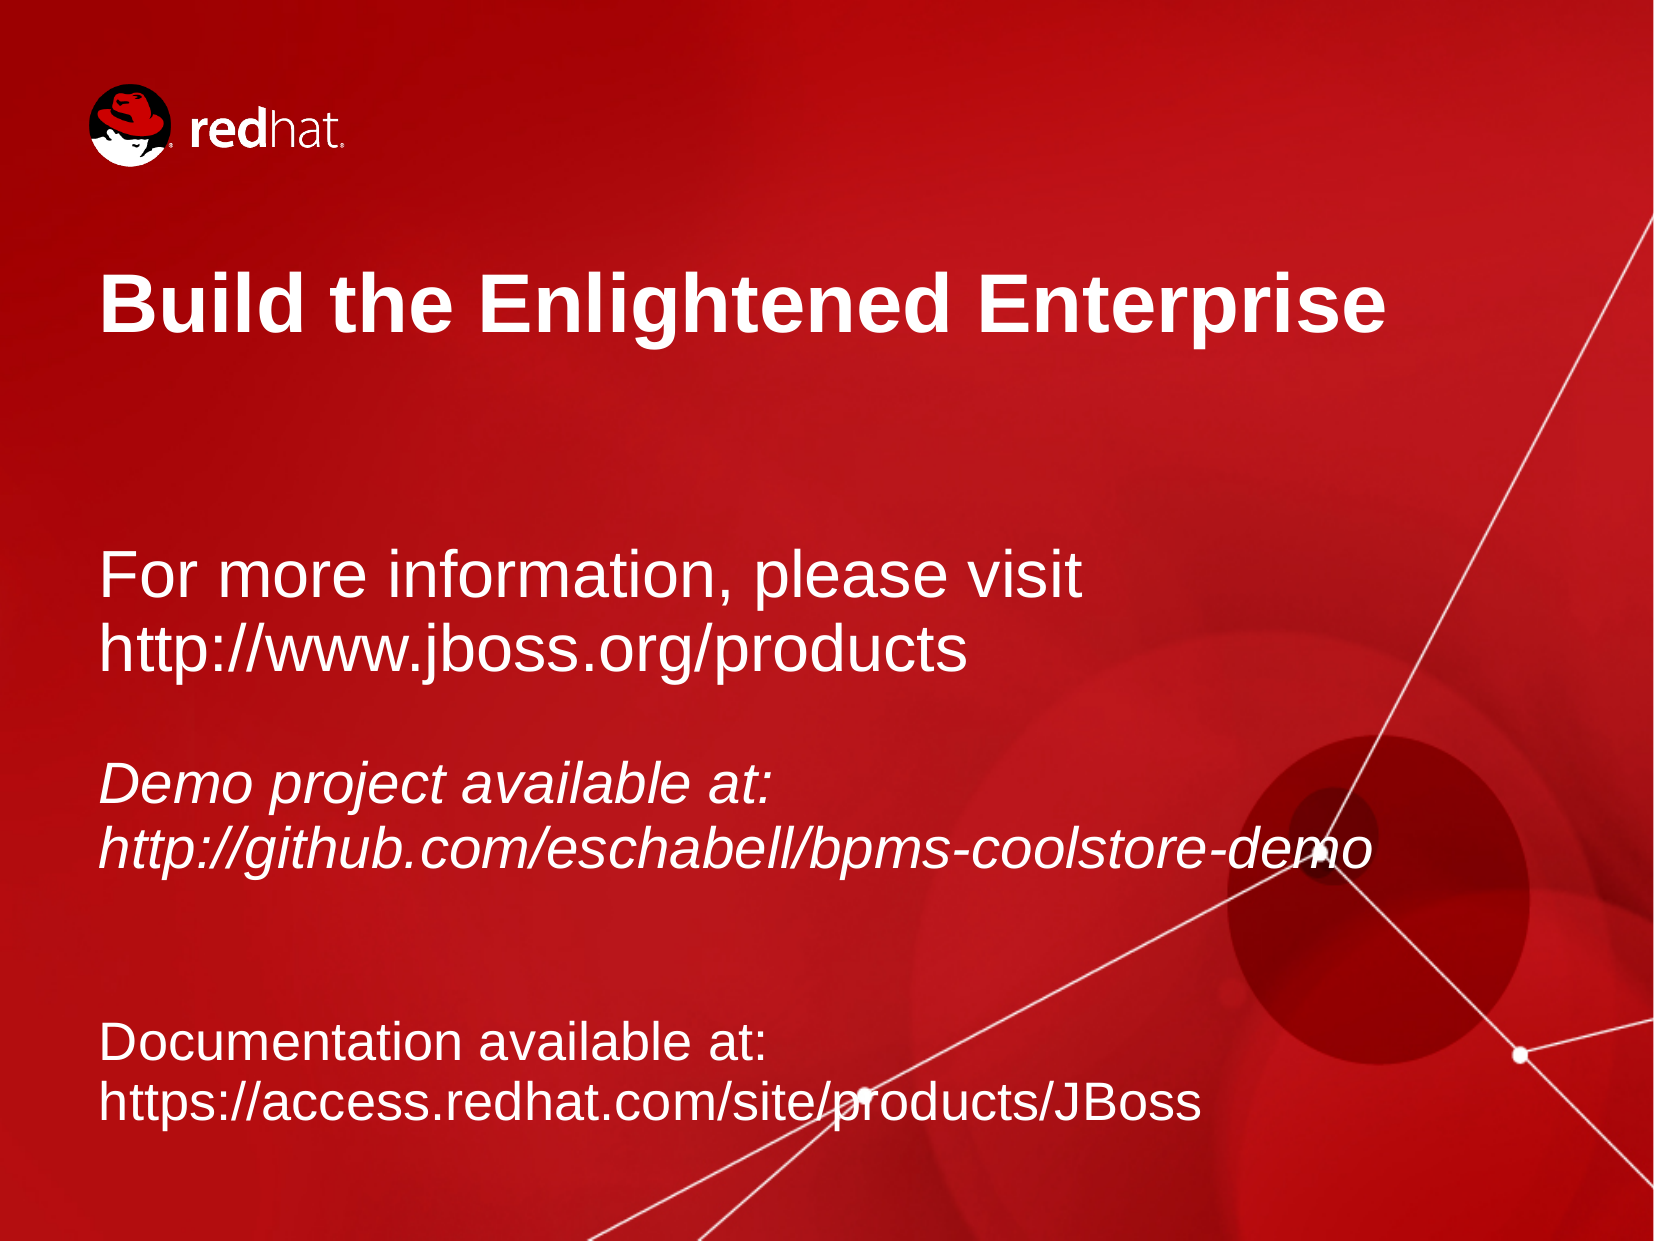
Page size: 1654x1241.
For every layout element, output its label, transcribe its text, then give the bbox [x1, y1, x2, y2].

text_box Build the Enlightened Enterprise For more information, please visit http://www.jboss.org/products Demo project available at: http://github.com/eschabell/bpms-coolstore-demo Documentation available at: https://access.redhat.com/site/products/JBoss [84, 250, 1535, 1050]
picture [0, 0, 1654, 1241]
